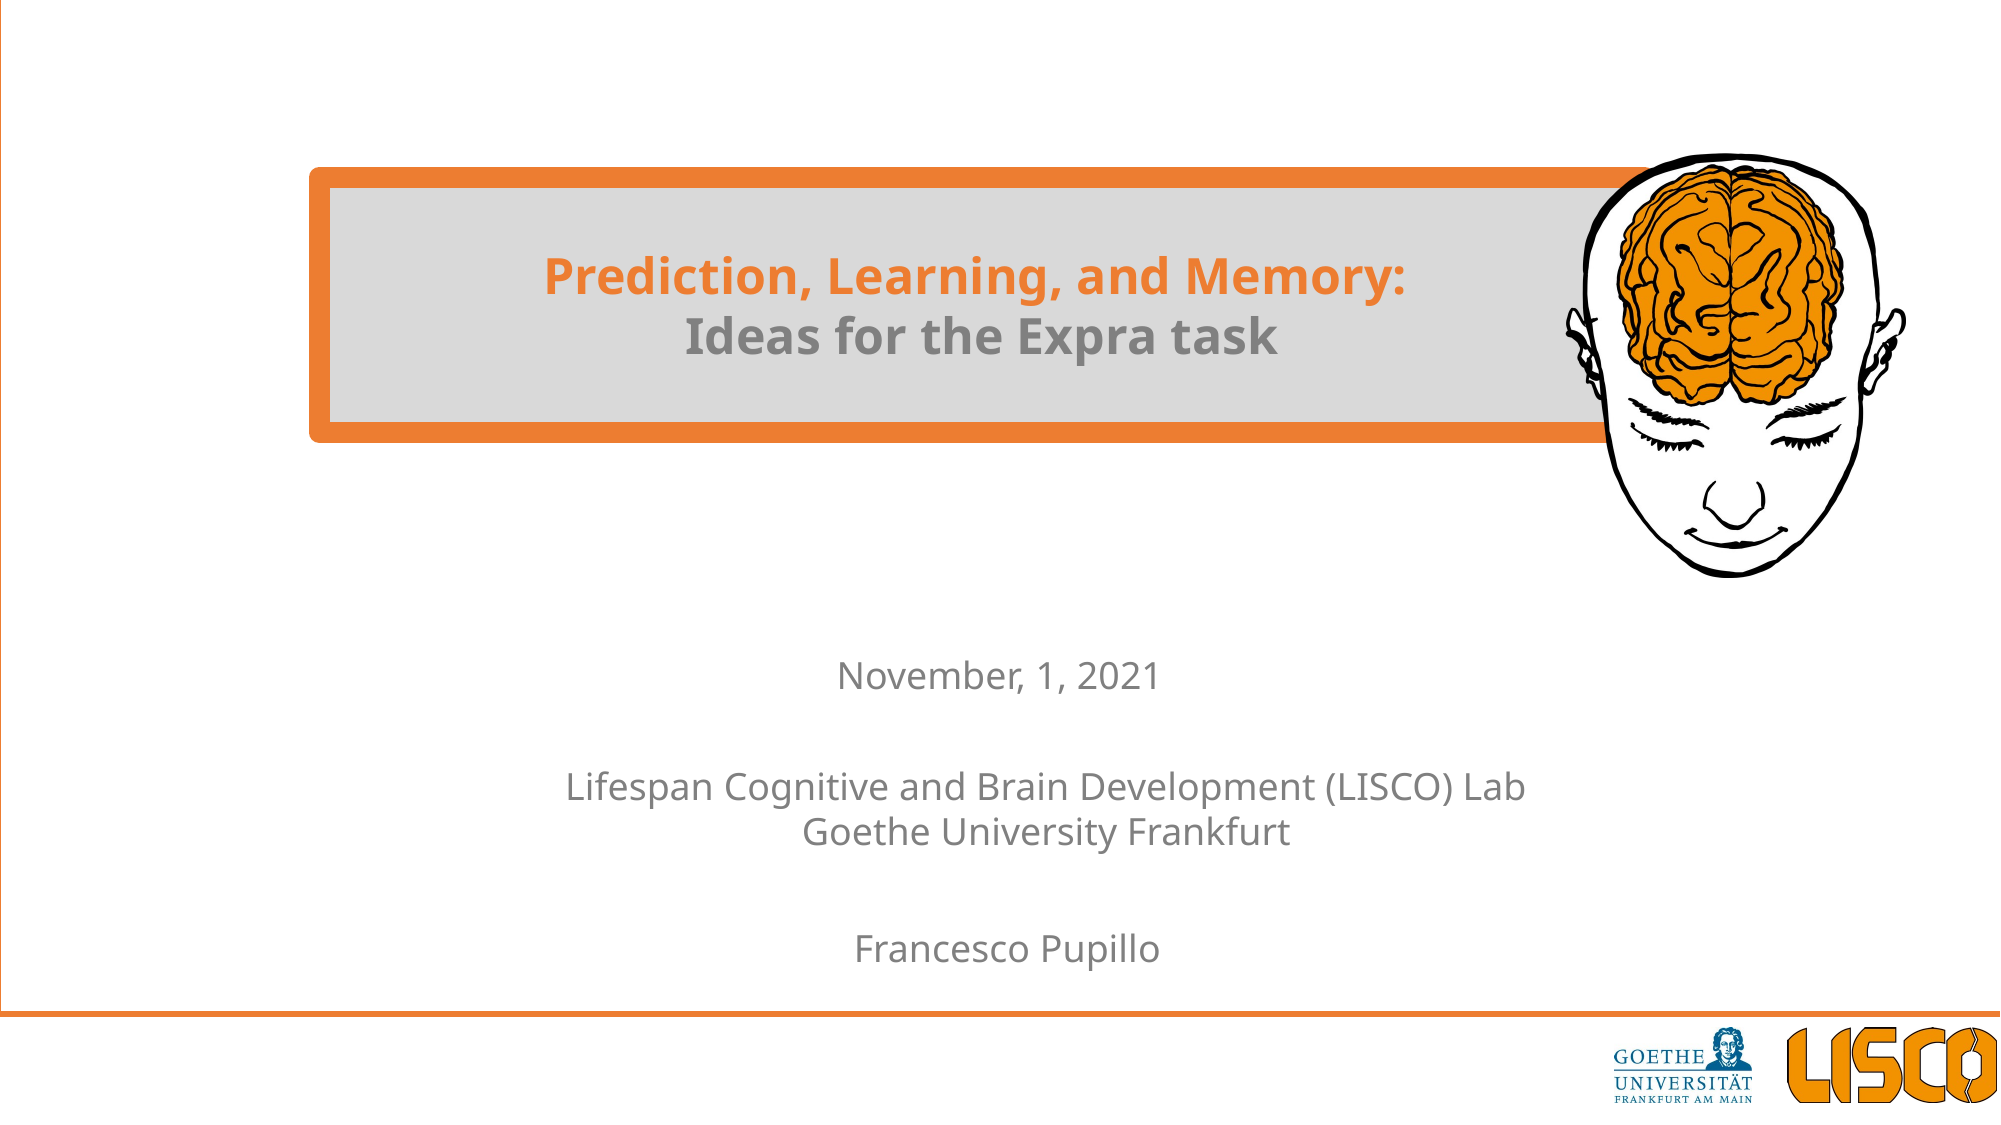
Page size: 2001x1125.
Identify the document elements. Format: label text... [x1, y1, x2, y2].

text_box November, 1, 2021 [821, 644, 1179, 705]
picture [1733, 1027, 1752, 1067]
picture [1614, 1027, 1752, 1103]
text_box Francesco Pupillo [838, 917, 1176, 978]
picture [1787, 1027, 1997, 1103]
picture [1565, 153, 1906, 579]
text_box Lifespan Cognitive and Brain Development (LISCO) Lab Goethe University Frankfurt [550, 755, 1543, 861]
text_box Prediction, Learning, and Memory: Ideas for the Expra task [319, 177, 1565, 433]
